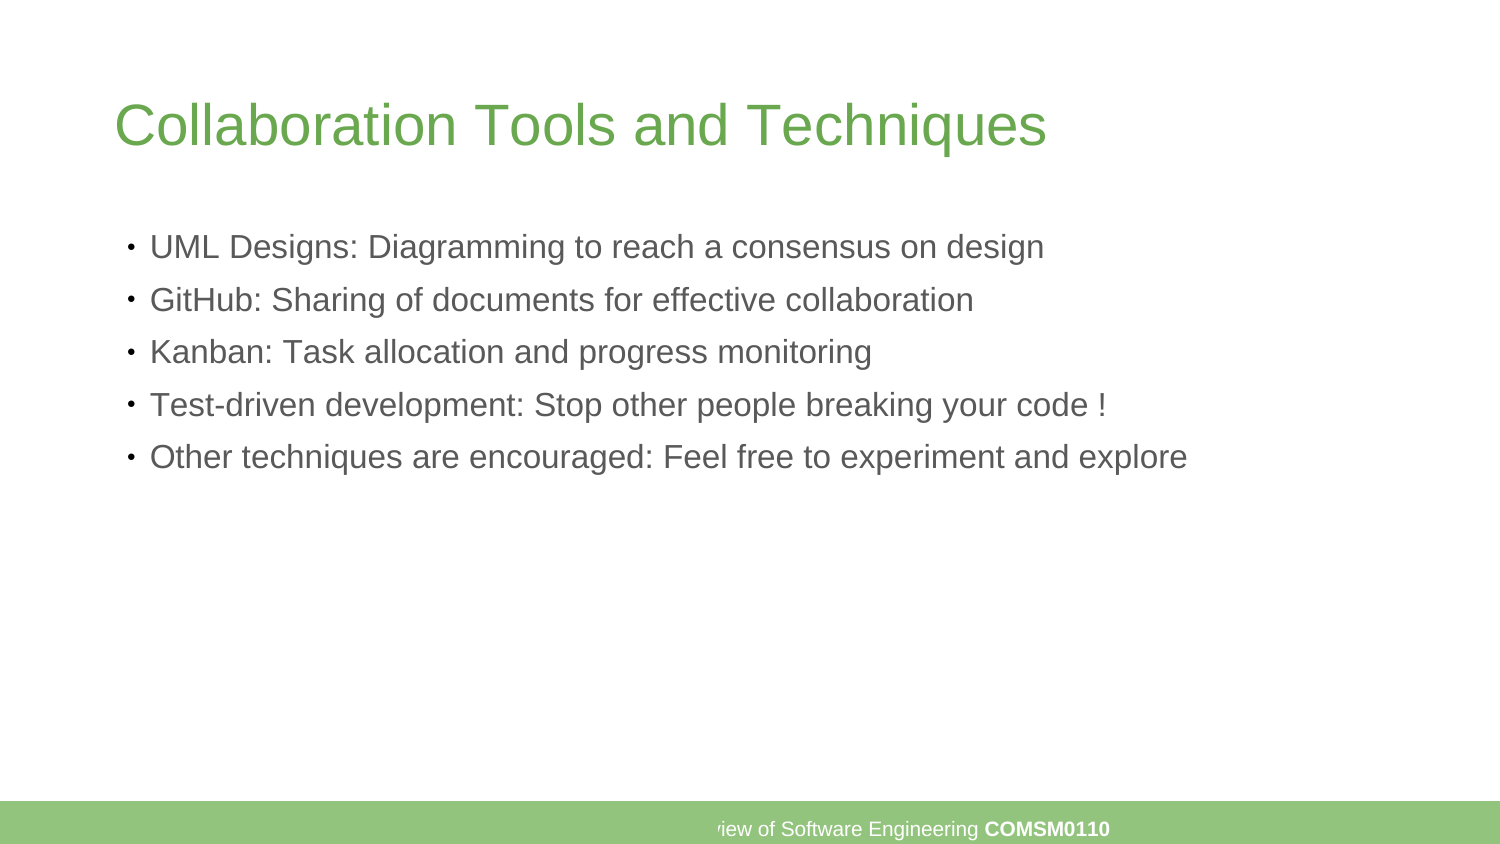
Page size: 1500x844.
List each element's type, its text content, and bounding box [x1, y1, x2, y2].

list UML Designs: Diagramming to reach a consensus on design GitHub: Sharing of documents for effective collaboration Kanban: Task allocation and progress monitoring Test-driven development: Stop other people breaking your code ! Other techniques are encouraged: Feel free to experiment and explore [103, 224, 1397, 760]
title Collaboration Tools and Techniques [103, 44, 1397, 209]
